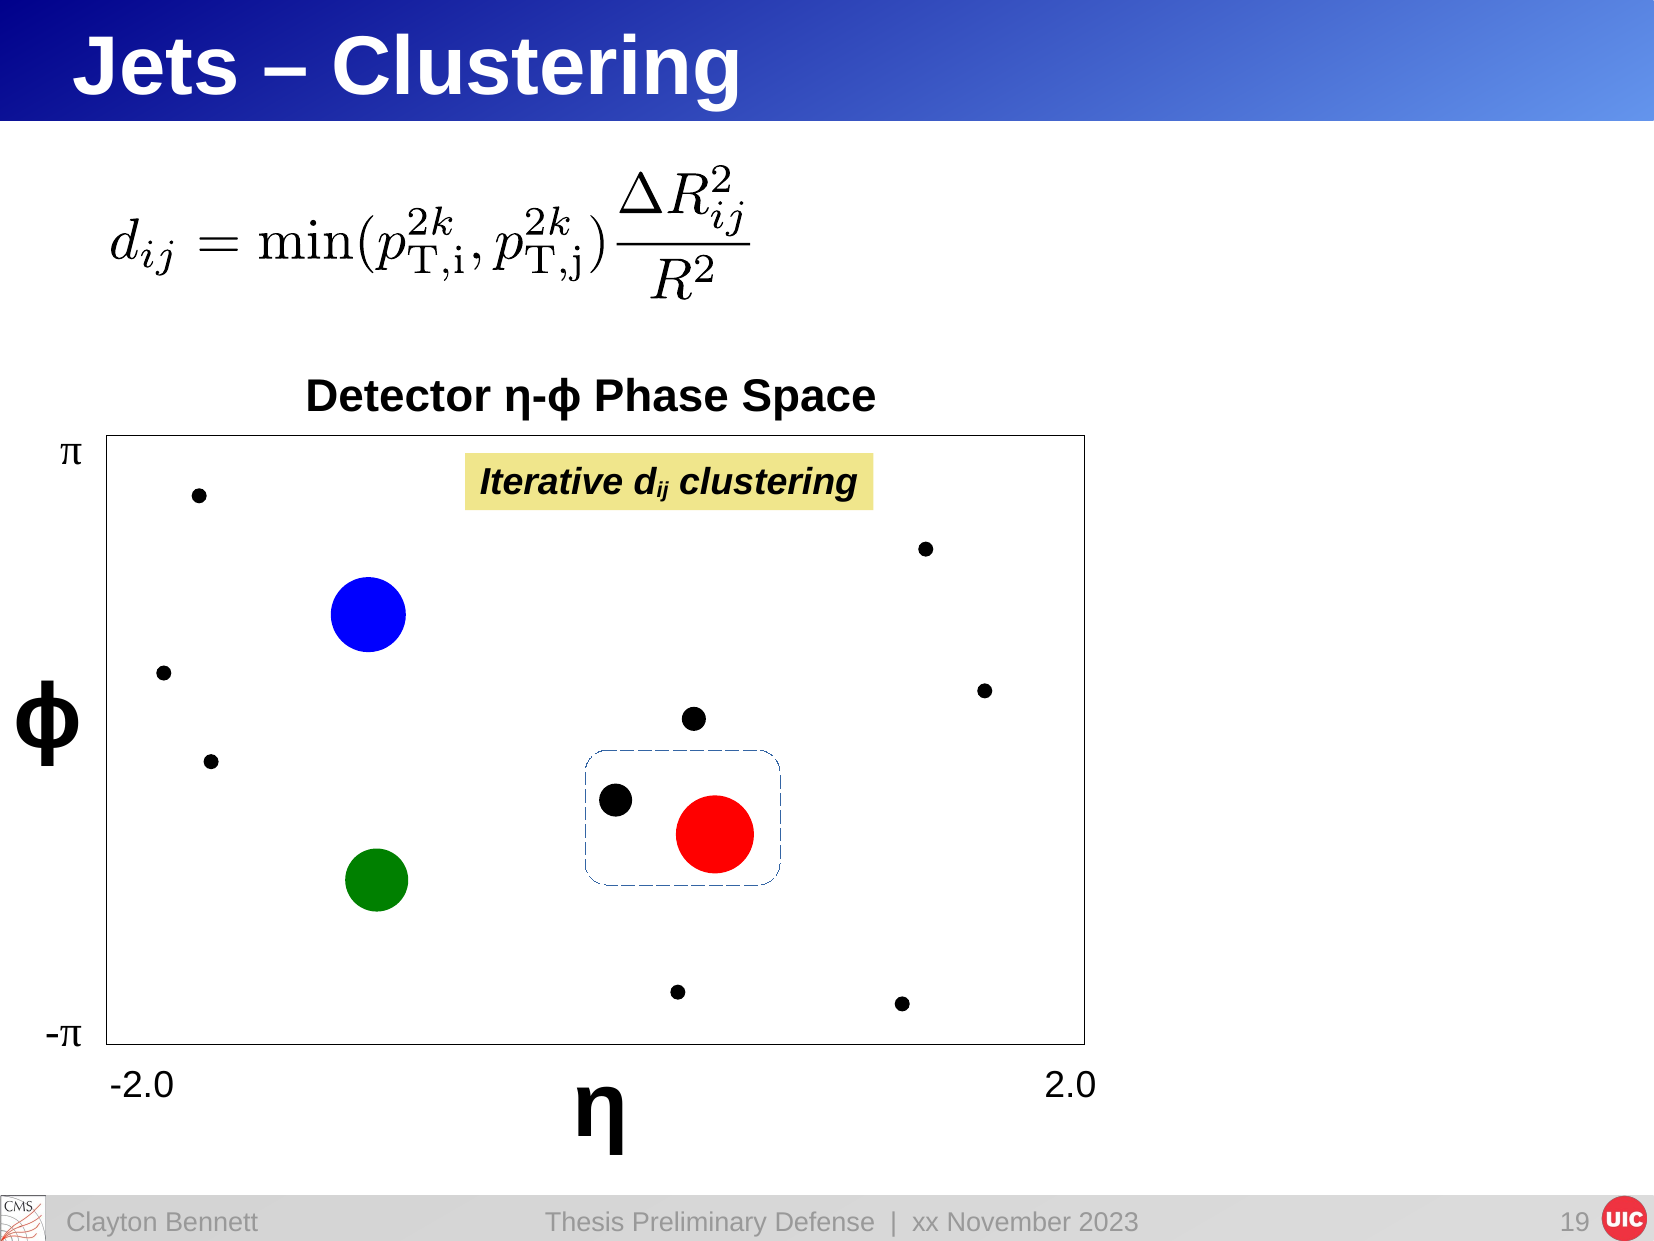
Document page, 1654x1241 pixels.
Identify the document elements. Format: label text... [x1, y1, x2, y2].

text_box η [558, 1046, 627, 1164]
text_box [0, 0, 1654, 121]
text_box -π [30, 999, 154, 1112]
text_box [599, 783, 633, 817]
text_box Clayton Bennett [51, 1200, 274, 1241]
text_box <number> [1545, 1200, 1654, 1241]
text_box -2.0 [94, 1056, 284, 1198]
text_box 2.0 [1029, 1056, 1139, 1156]
text_box Thesis Preliminary Defense | xx November 2023 [530, 1200, 1152, 1241]
text_box [977, 683, 993, 699]
text_box [203, 754, 219, 770]
text_box [918, 541, 934, 557]
text_box [670, 984, 686, 1000]
picture [1601, 1195, 1647, 1200]
text_box [111, 165, 751, 300]
text_box [894, 996, 910, 1012]
text_box [191, 488, 207, 504]
text_box [681, 706, 706, 731]
text_box [156, 665, 172, 681]
text_box Jets – Clustering [58, 11, 1093, 136]
text_box [675, 795, 754, 874]
text_box [330, 577, 406, 653]
text_box [345, 848, 409, 912]
text_box Detector η-ɸ Phase Space [290, 362, 942, 481]
text_box [46, 1195, 1601, 1241]
text_box π [45, 418, 132, 482]
picture [0, 1195, 46, 1241]
text_box ɸ [0, 656, 78, 774]
text_box Iterative dij clustering [465, 453, 874, 511]
